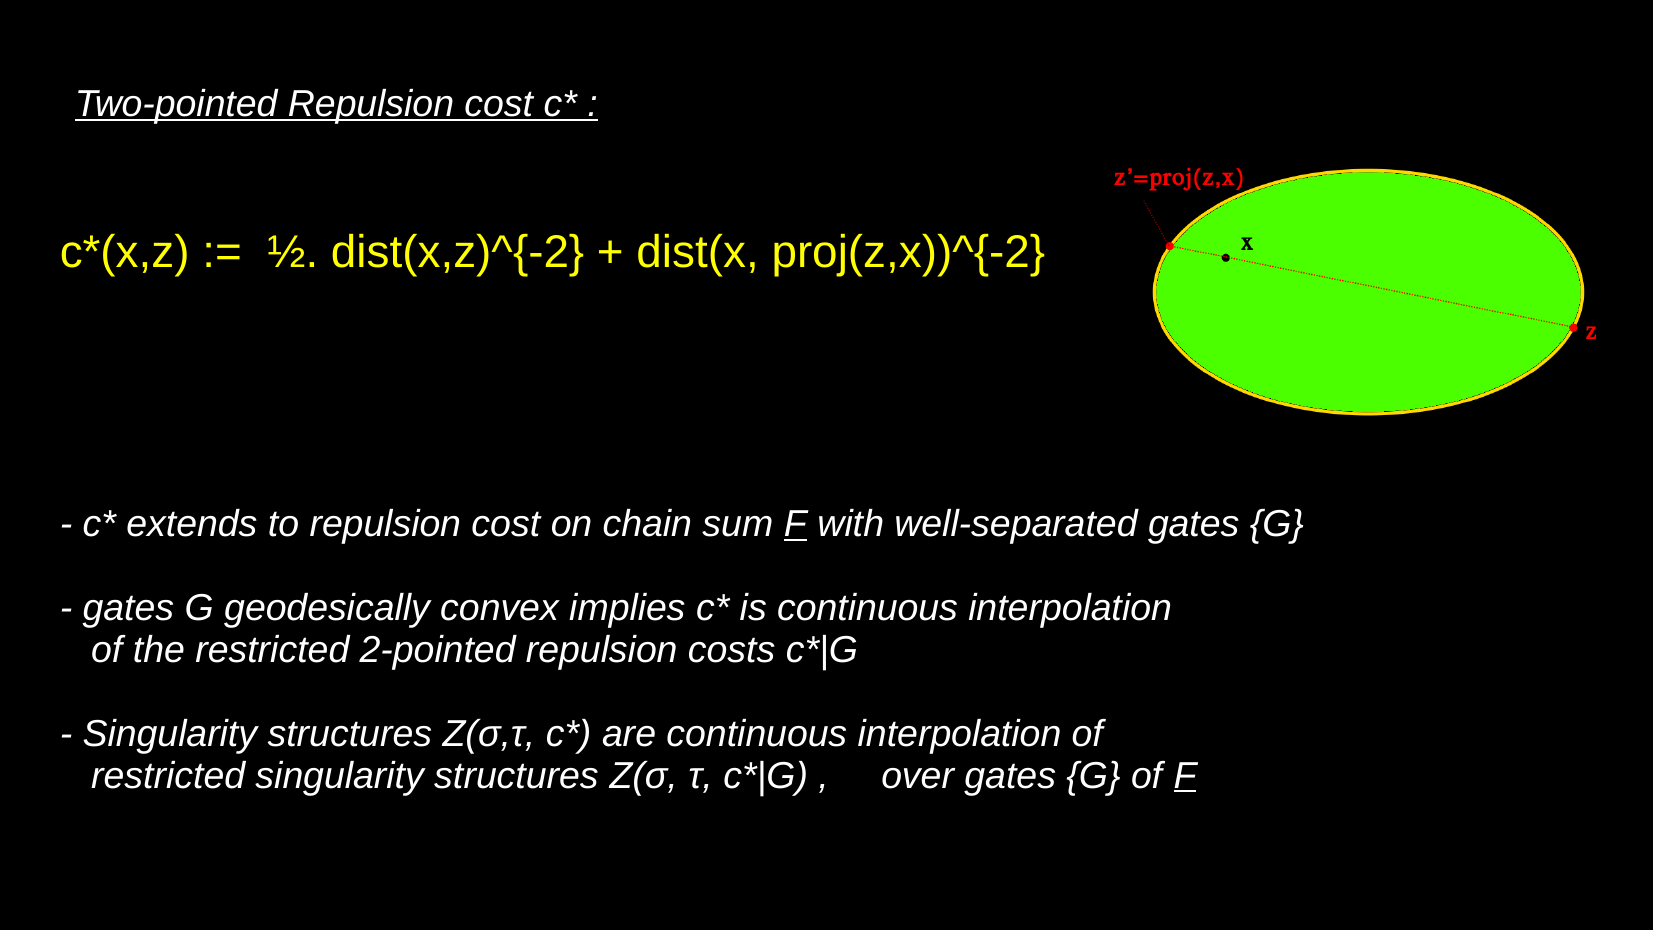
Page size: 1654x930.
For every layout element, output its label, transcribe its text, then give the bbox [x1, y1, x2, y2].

text_box - c* extends to repulsion cost on chain sum F with well-separated gates {G} - gates G geodesically convex implies c* is continuous interpolation of the restricted 2-pointed repulsion costs c*|G - Singularity structures Z(σ,τ, c*) are continuous interpolation of restricted singularity structures Z(σ, τ, c*|G) , over gates {G} of F [45, 494, 1561, 856]
picture [1106, 134, 1621, 432]
text_box [30, 44, 1621, 564]
text_box c*(x,z) := ½. dist(x,z)^{-2} + dist(x, proj(z,x))^{-2} [45, 218, 1061, 285]
text_box Two-pointed Repulsion cost c* : [60, 75, 1591, 132]
